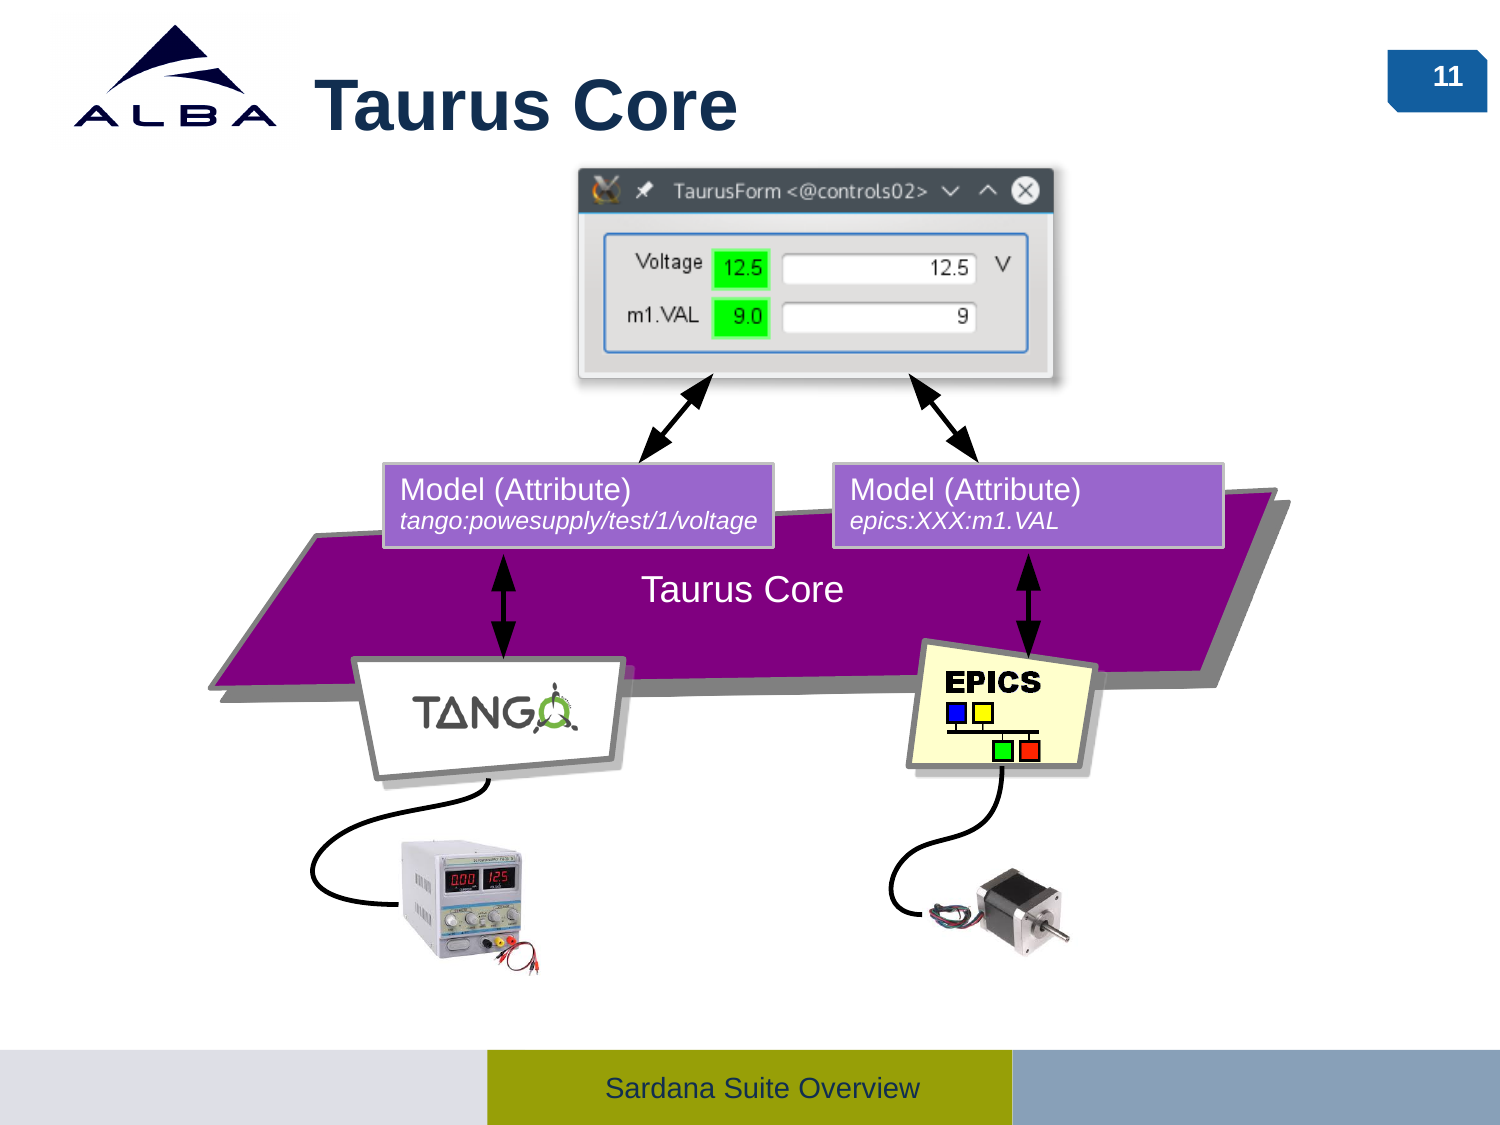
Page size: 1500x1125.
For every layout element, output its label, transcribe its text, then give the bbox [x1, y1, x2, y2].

picture [50, 12, 300, 150]
text_box Taurus Core [209, 489, 1276, 689]
picture [922, 859, 1089, 970]
text_box Model (Attribute) epics:XXX:m1.VAL [833, 463, 1224, 548]
picture [398, 833, 541, 976]
text_box Model (Attribute) tango:powesupply/test/1/voltage [383, 463, 774, 548]
text_box [353, 659, 624, 779]
picture [563, 153, 1079, 404]
picture [412, 682, 578, 736]
picture [945, 669, 1041, 764]
title Taurus Core [300, 50, 1418, 154]
text_box [908, 640, 1096, 767]
